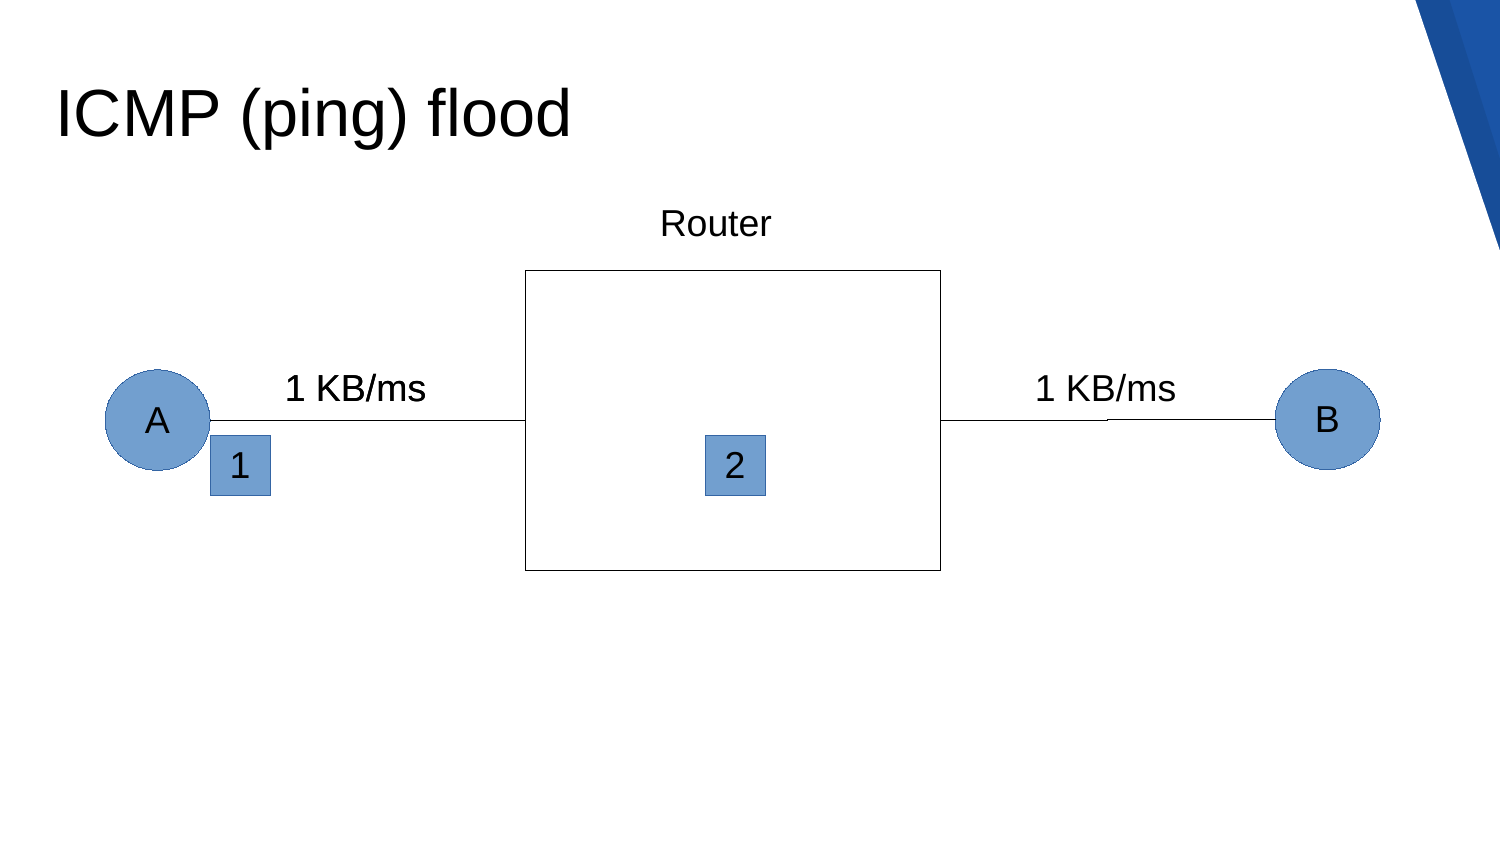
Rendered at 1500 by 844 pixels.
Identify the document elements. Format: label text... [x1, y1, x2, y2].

text_box B [1275, 369, 1381, 470]
text_box Router [645, 195, 787, 252]
text_box 2 [705, 435, 766, 496]
text_box 1 KB/ms [270, 360, 442, 417]
text_box 1 KB/ms [1020, 360, 1192, 417]
text_box 1 [210, 435, 271, 496]
text_box A [105, 369, 211, 471]
title ICMP (ping) flood [40, 97, 829, 166]
text_box [525, 270, 941, 571]
